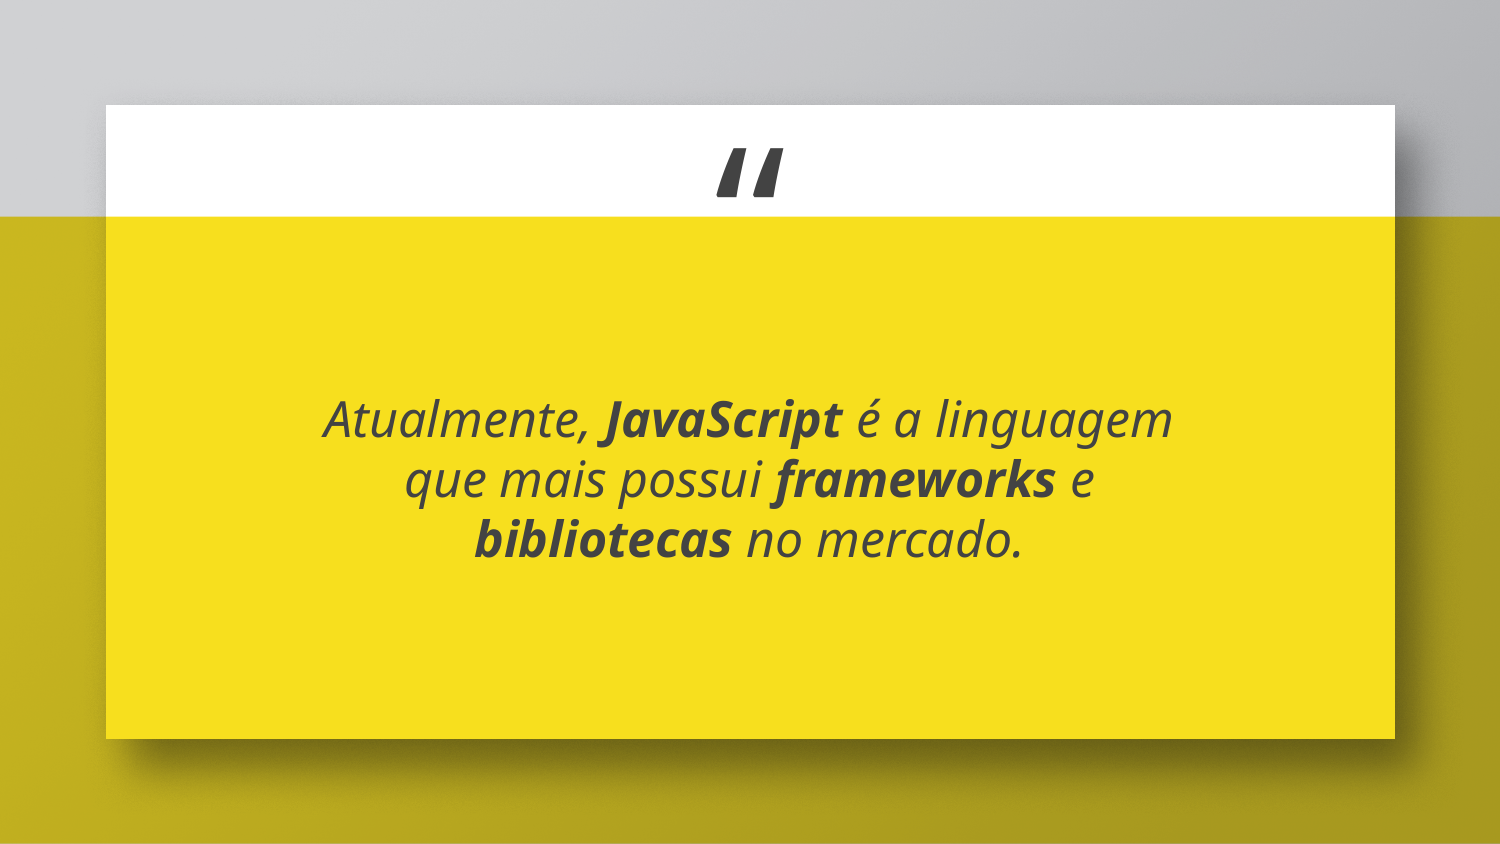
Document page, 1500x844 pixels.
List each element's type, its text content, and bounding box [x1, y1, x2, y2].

list Atualmente, JavaScript é a linguagem que mais possui frameworks e bibliotecas no mercado. [262, 216, 1238, 738]
picture [0, 0, 1500, 844]
